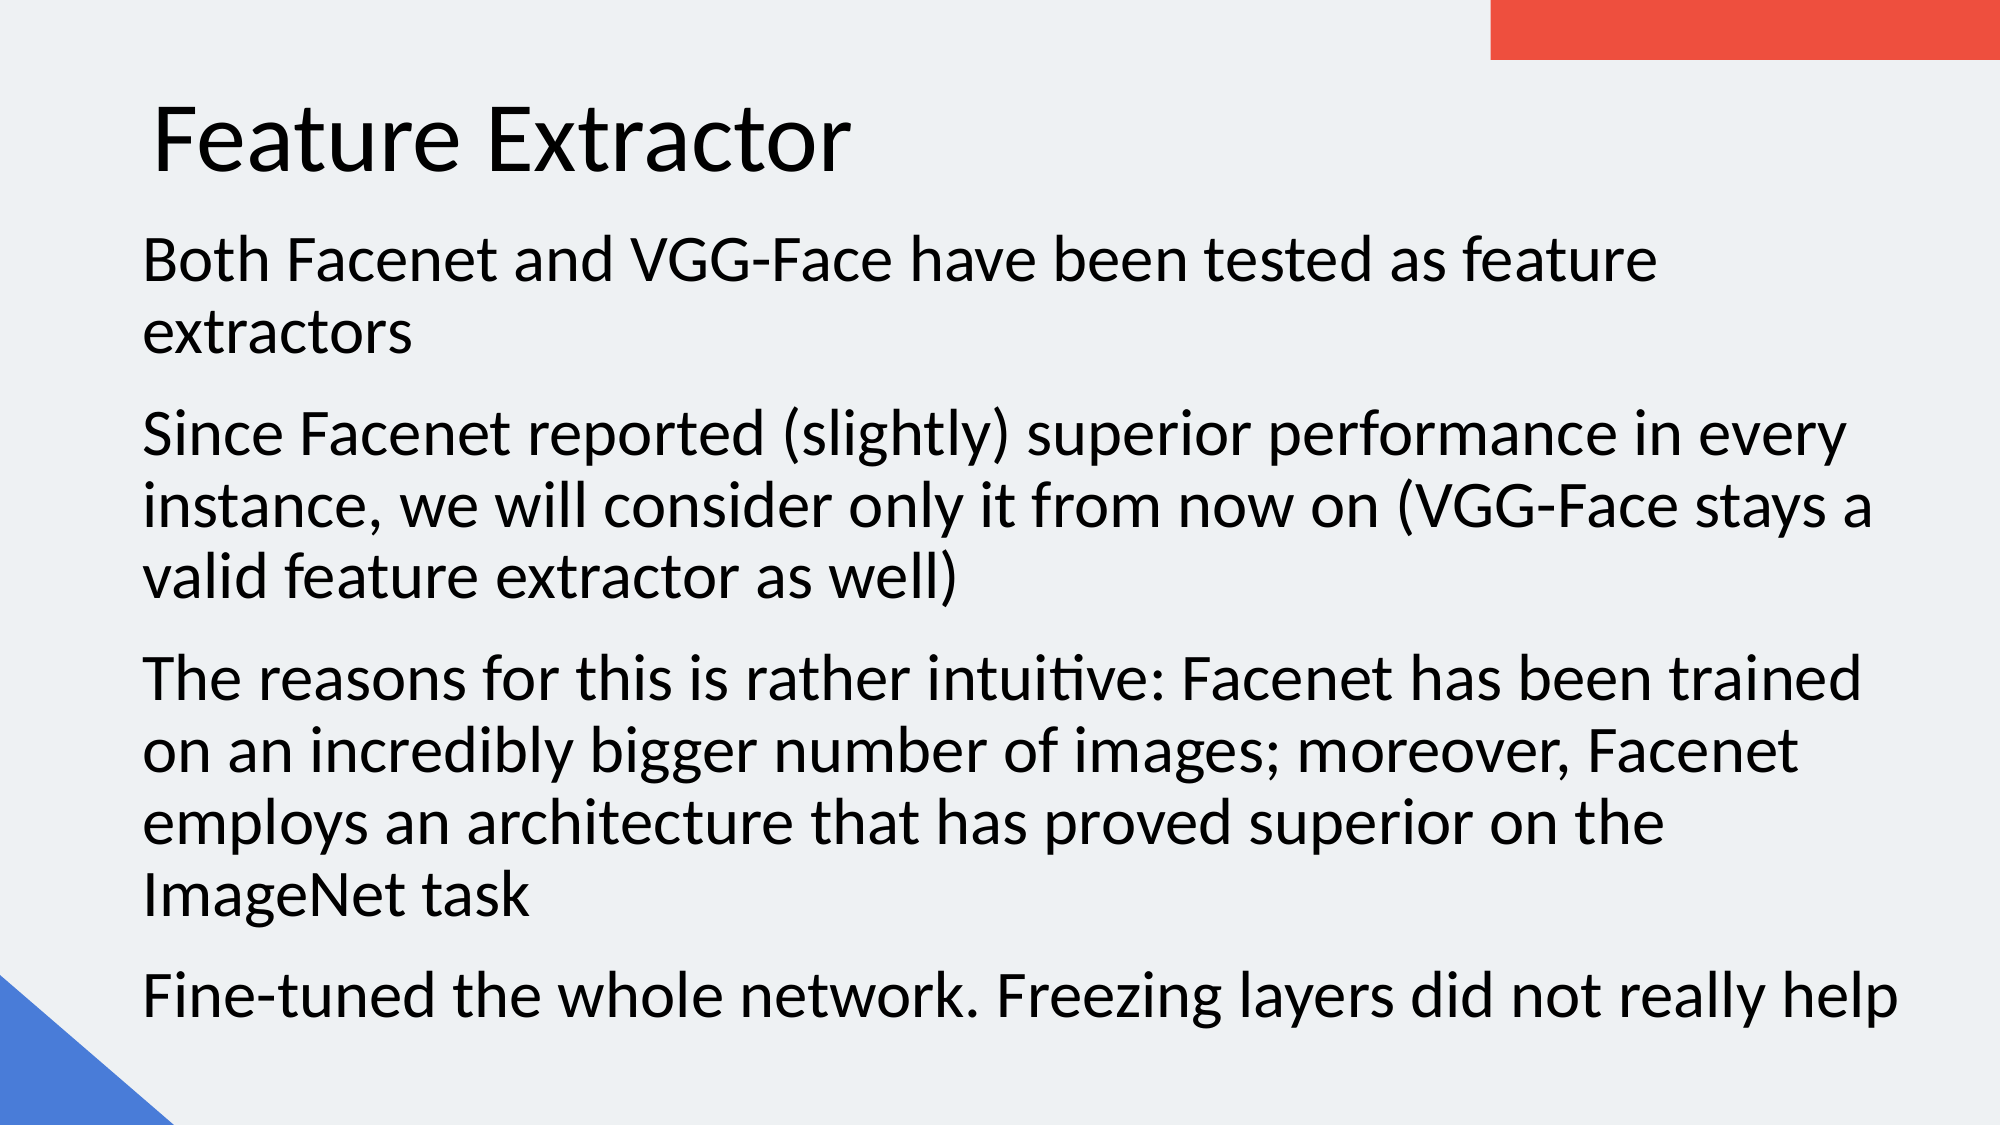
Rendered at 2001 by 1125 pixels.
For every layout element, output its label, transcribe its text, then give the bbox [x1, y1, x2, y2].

list Both Facenet and VGG-Face have been tested as feature extractors Since Facenet reported (slightly) superior performance in every instance, we will consider only it from now on (VGG-Face stays a valid feature extractor as well) The reasons for this is rather intuitive: Facenet has been trained on an incredibly bigger number of images; moreover, Facenet employs an architecture that has proved superior on the ImageNet task Fine-tuned the whole network. Freezing layers did not really help [90, 216, 1921, 961]
text_box [0, 974, 174, 1125]
title Feature Extractor [137, 22, 1863, 216]
text_box [1490, 0, 2000, 60]
